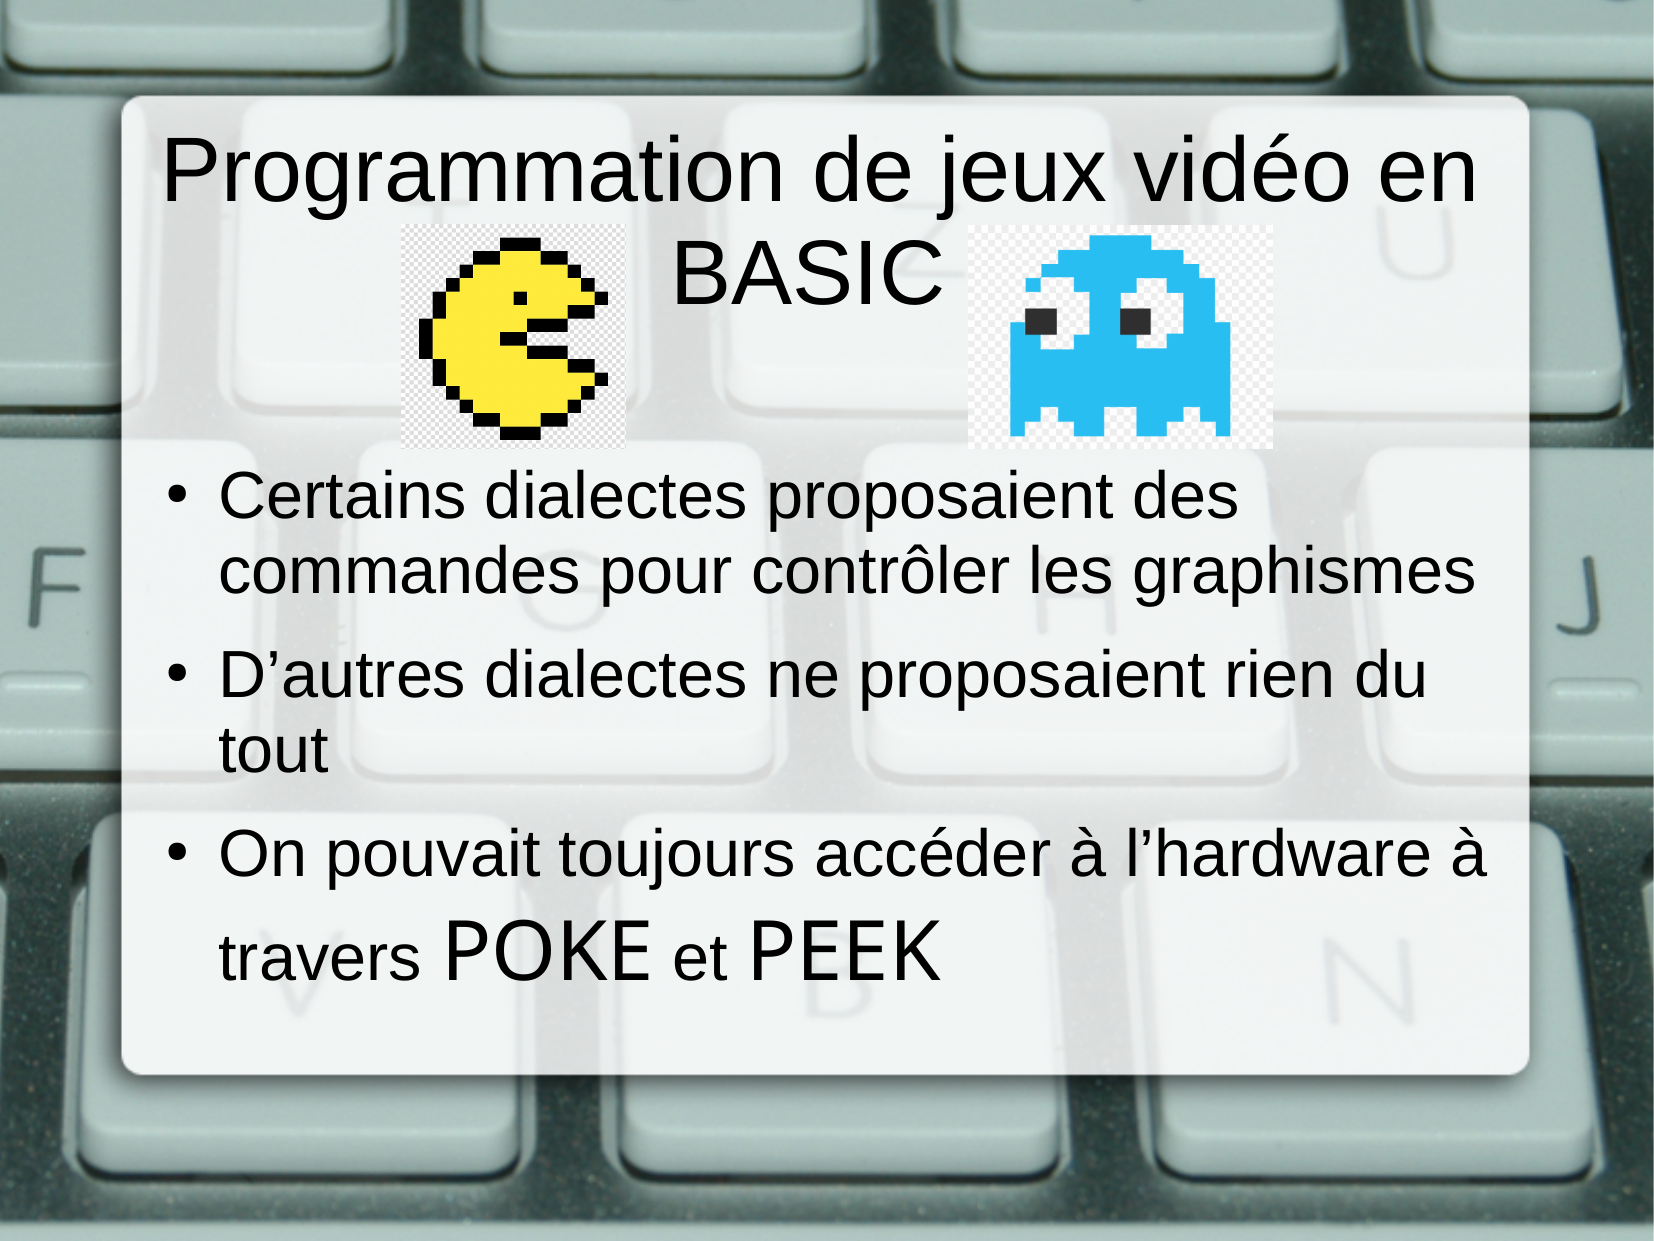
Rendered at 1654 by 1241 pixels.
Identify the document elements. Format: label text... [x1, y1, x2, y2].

picture [0, 0, 1654, 1241]
title Programmation de jeux vidéo en BASIC [135, 117, 1506, 325]
list Certains dialectes proposaient des commandes pour contrôler les graphismes D’autres dialectes ne proposaient rien du tout On pouvait toujours accéder à l’hardware à travers POKE et PEEK [147, 354, 1506, 1167]
